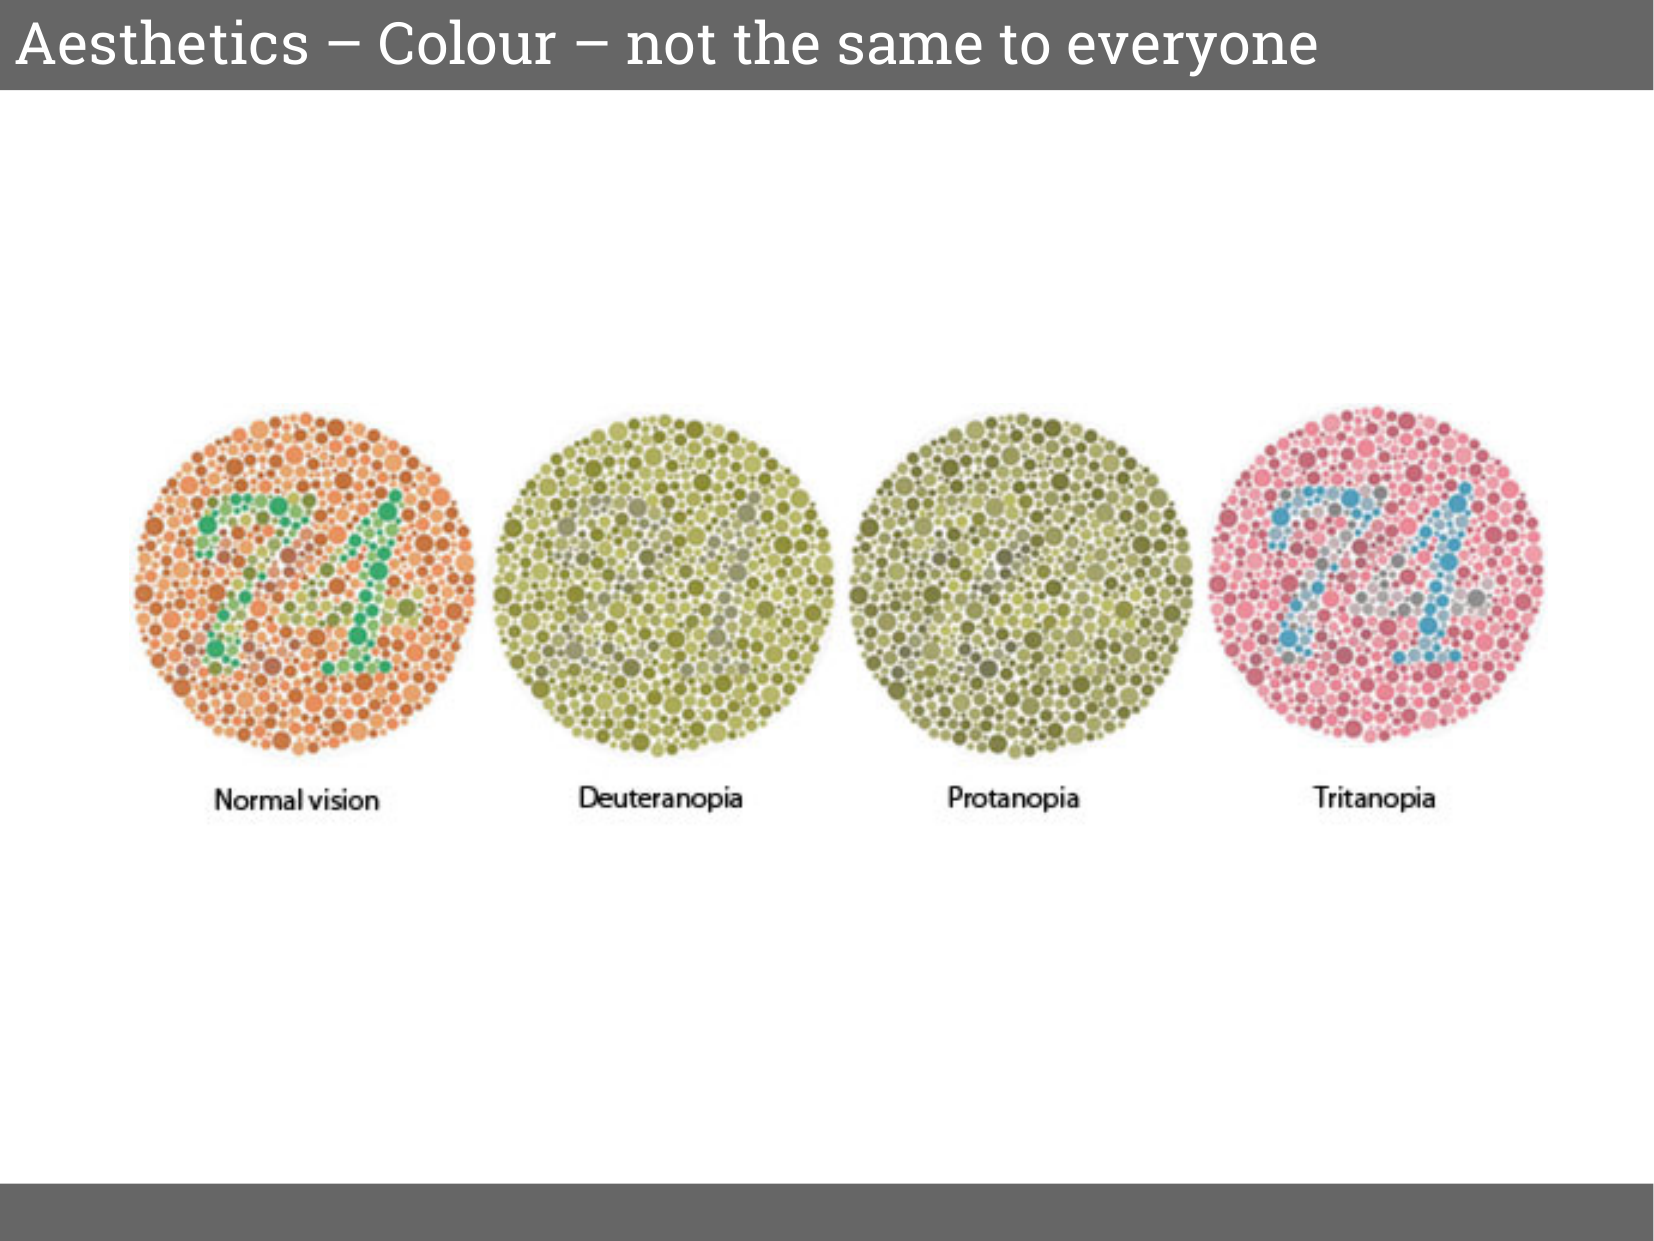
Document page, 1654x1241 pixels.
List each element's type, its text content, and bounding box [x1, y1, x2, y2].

picture [129, 403, 1548, 837]
text_box [0, 1183, 1654, 1241]
text_box Aesthetics – Colour – not the same to everyone [0, 0, 1654, 89]
